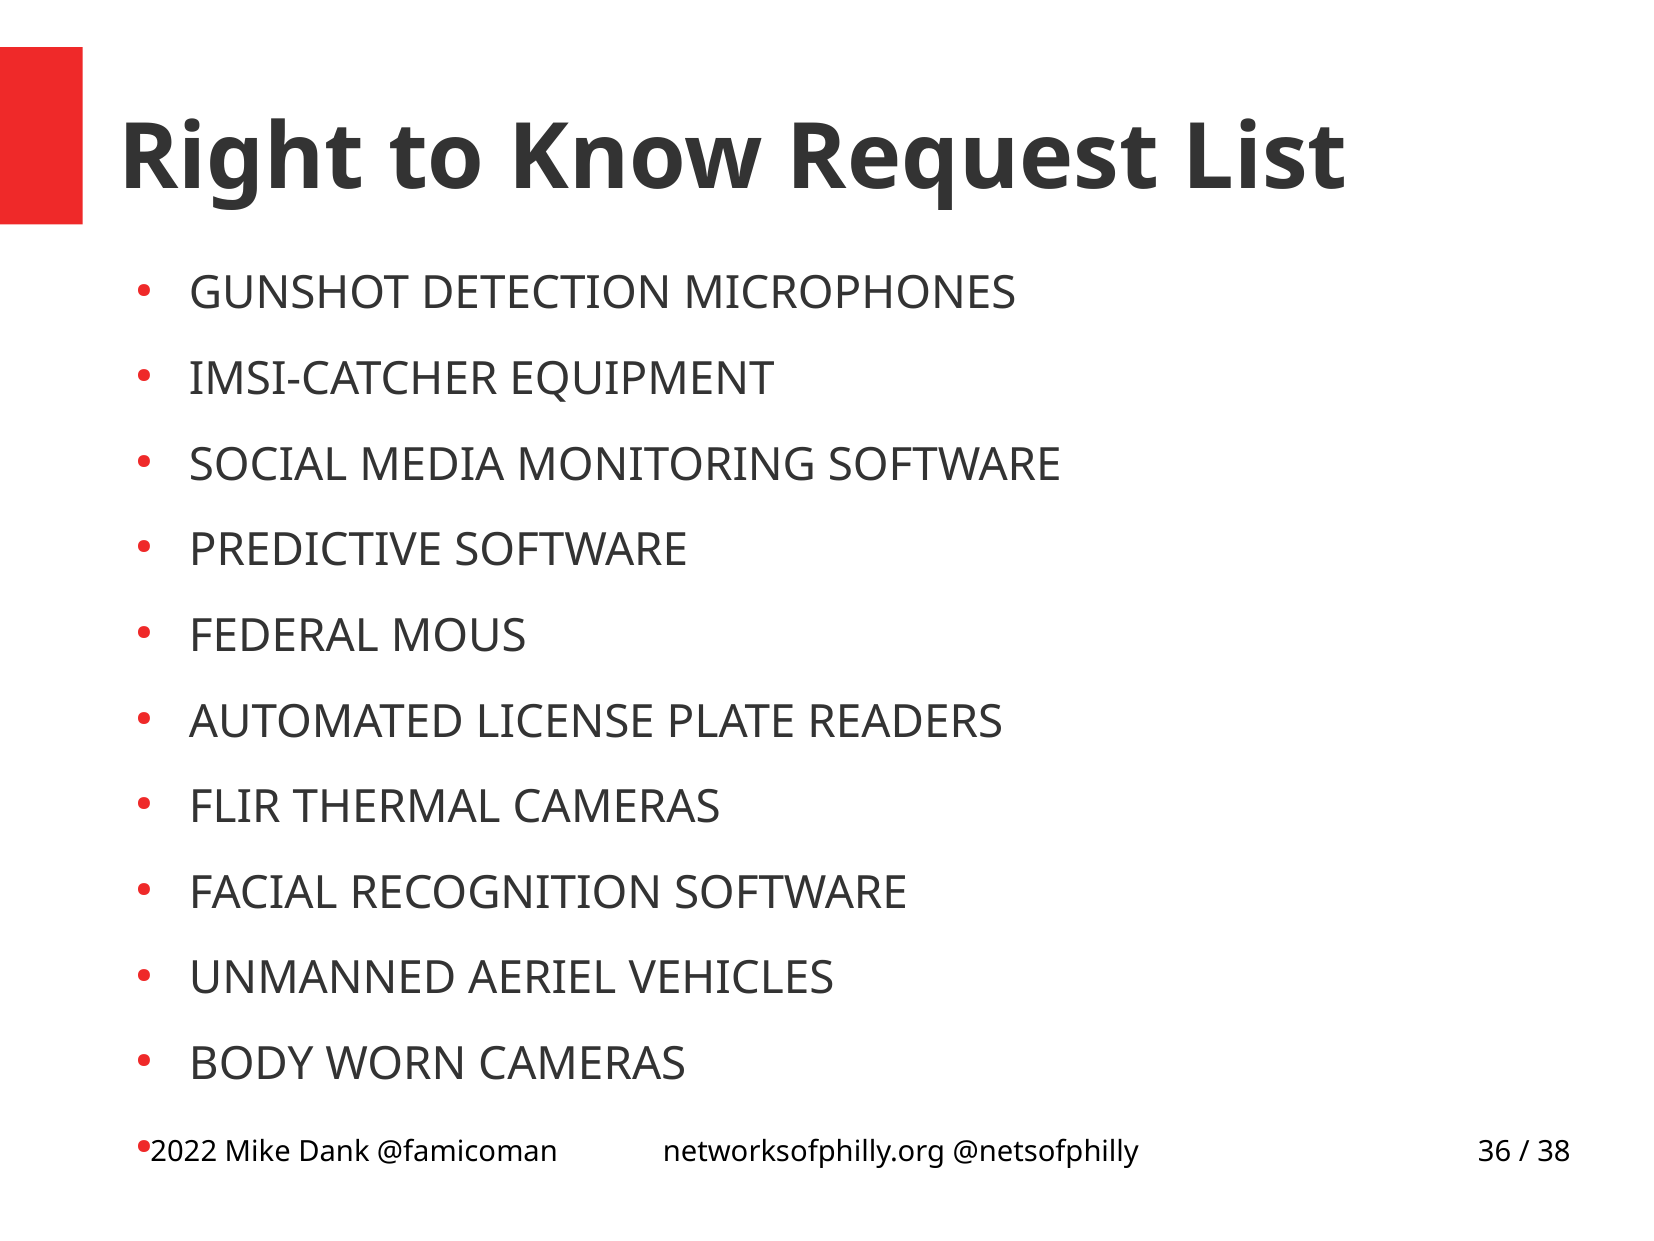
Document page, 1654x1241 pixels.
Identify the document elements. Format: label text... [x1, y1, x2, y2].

list GUNSHOT DETECTION MICROPHONES IMSI-CATCHER EQUIPMENT SOCIAL MEDIA MONITORING SOFTWARE PREDICTIVE SOFTWARE FEDERAL MOUS AUTOMATED LICENSE PLATE READERS FLIR THERMAL CAMERAS FACIAL RECOGNITION SOFTWARE UNMANNED AERIEL VEHICLES BODY WORN CAMERAS [118, 259, 1536, 980]
title Right to Know Request List [118, 49, 1571, 257]
